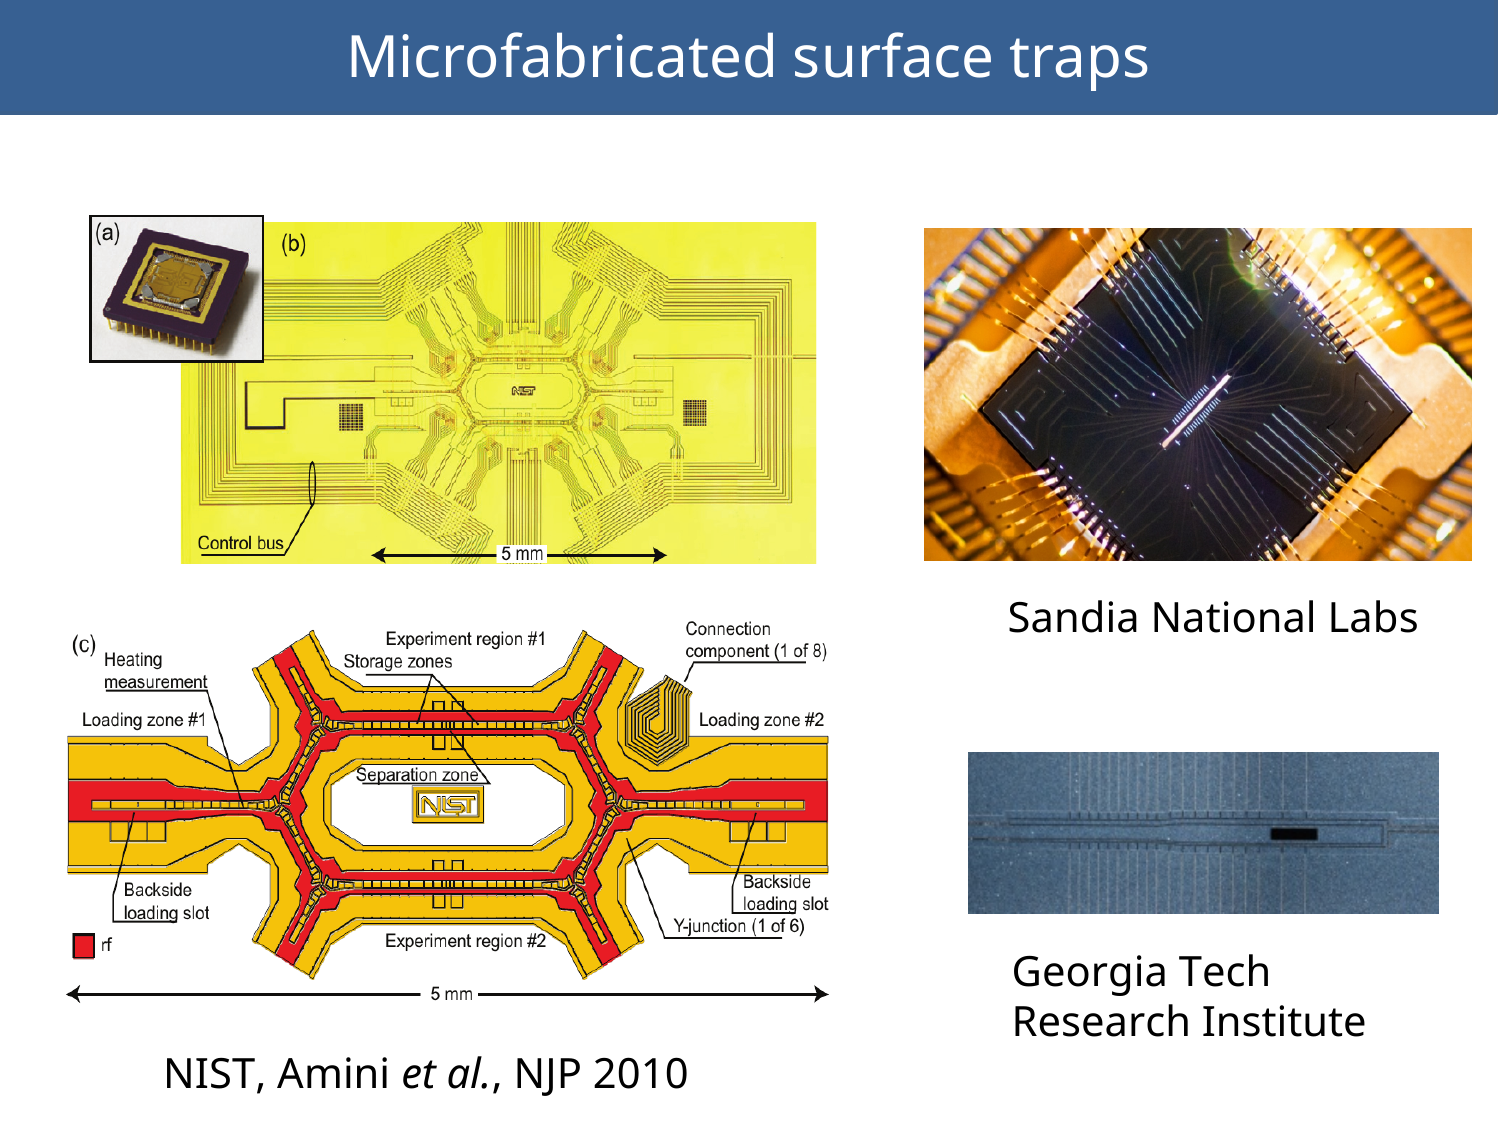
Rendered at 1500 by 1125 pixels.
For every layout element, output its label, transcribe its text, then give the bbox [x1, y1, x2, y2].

picture [62, 206, 835, 1010]
text_box Sandia National Labs [993, 583, 1409, 649]
text_box NIST, Amini et al., NJP 2010 [148, 1039, 693, 1105]
picture [968, 752, 1439, 914]
text_box Georgia Tech Research Institute [996, 937, 1362, 1053]
title Microfabricated surface traps [0, 0, 1497, 122]
picture [924, 228, 1472, 561]
